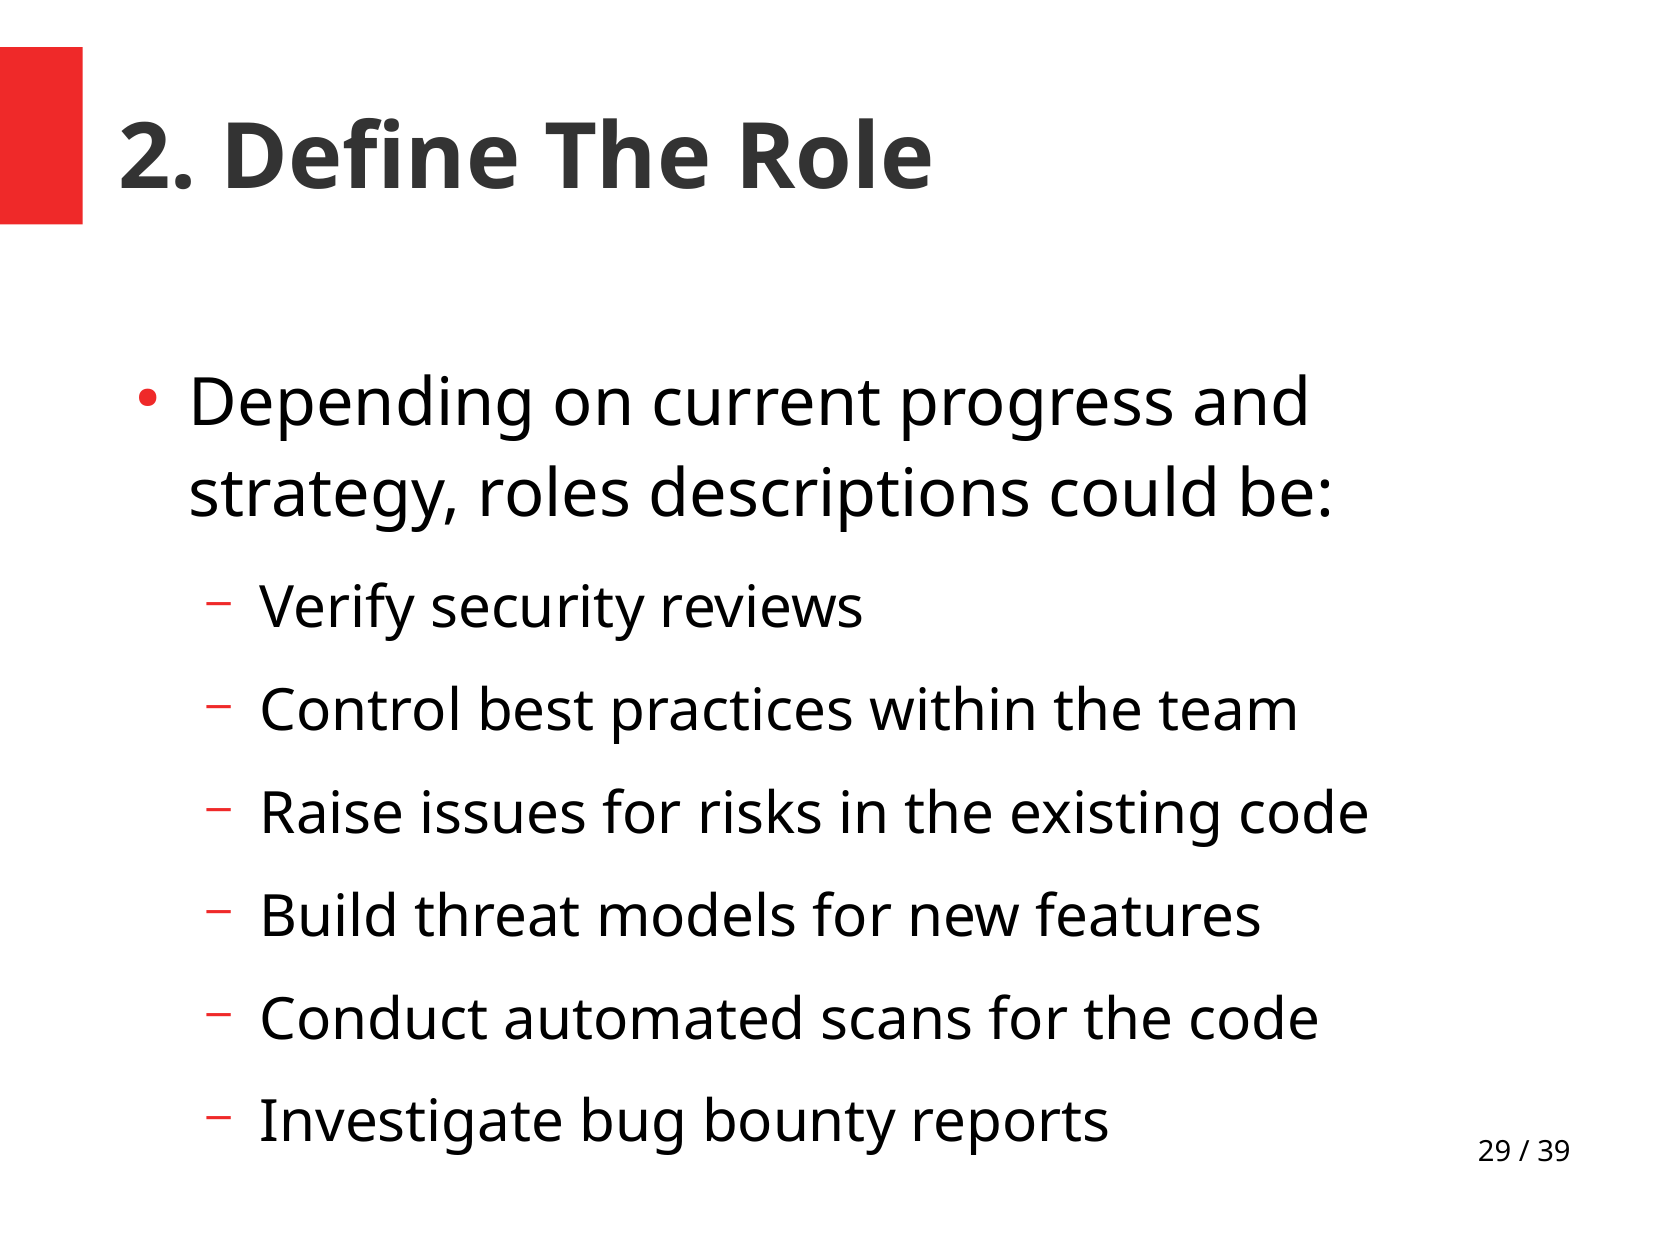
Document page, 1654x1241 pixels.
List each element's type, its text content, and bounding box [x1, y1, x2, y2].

title 2. Define The Role [118, 49, 1571, 257]
list Depending on current progress and strategy, roles descriptions could be: Verify security reviews Control best practices within the team Raise issues for risks in the existing code Build threat models for new features Conduct automated scans for the code Investigate bug bounty reports [118, 354, 1536, 1074]
